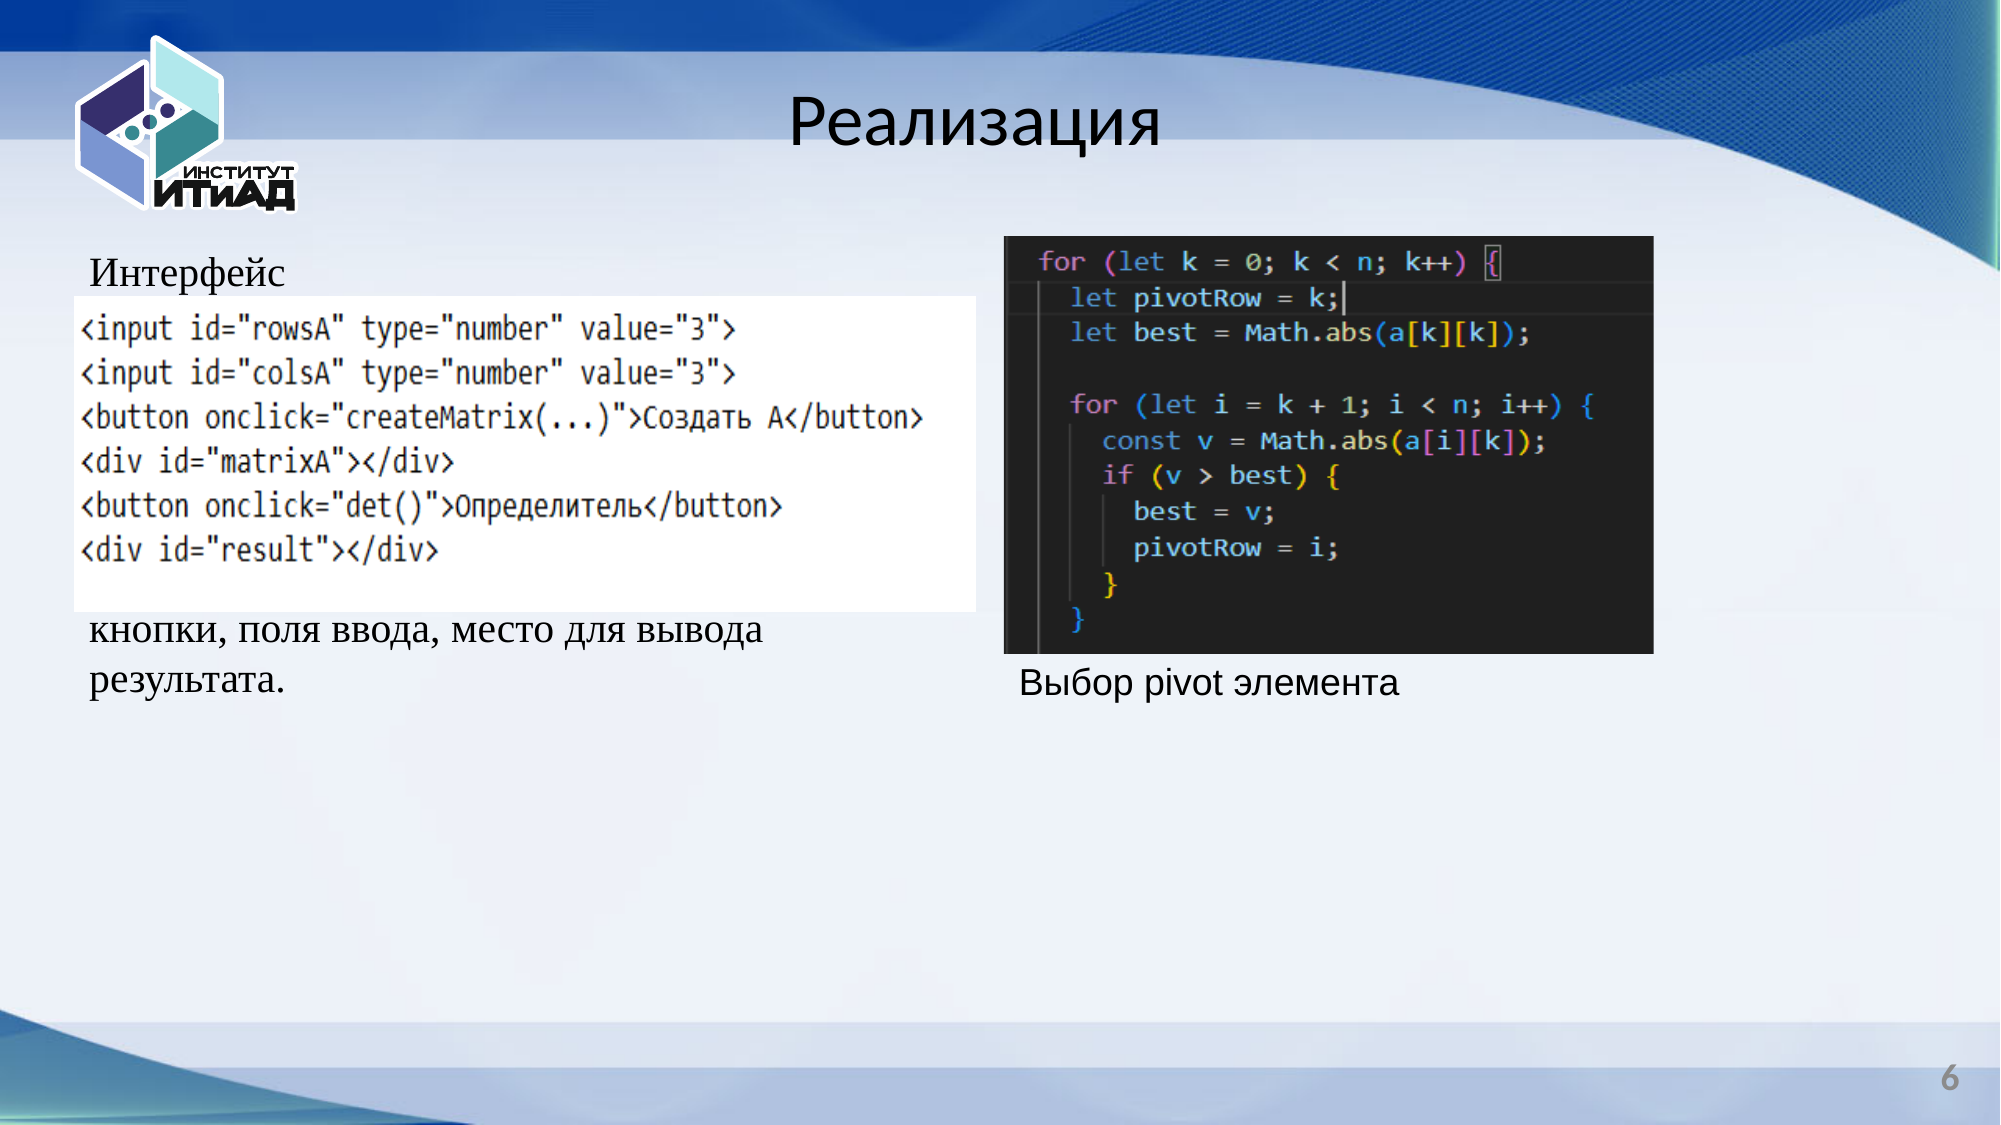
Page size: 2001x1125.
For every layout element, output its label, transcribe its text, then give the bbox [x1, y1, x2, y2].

text_box кнопки, поля ввода, место для вывода результата. [74, 593, 976, 709]
text_box Выбор pivot элемента [1003, 653, 1565, 713]
text_box Интерфейс [74, 236, 976, 302]
picture [0, 0, 2000, 1125]
title Реализация [405, 39, 1547, 204]
